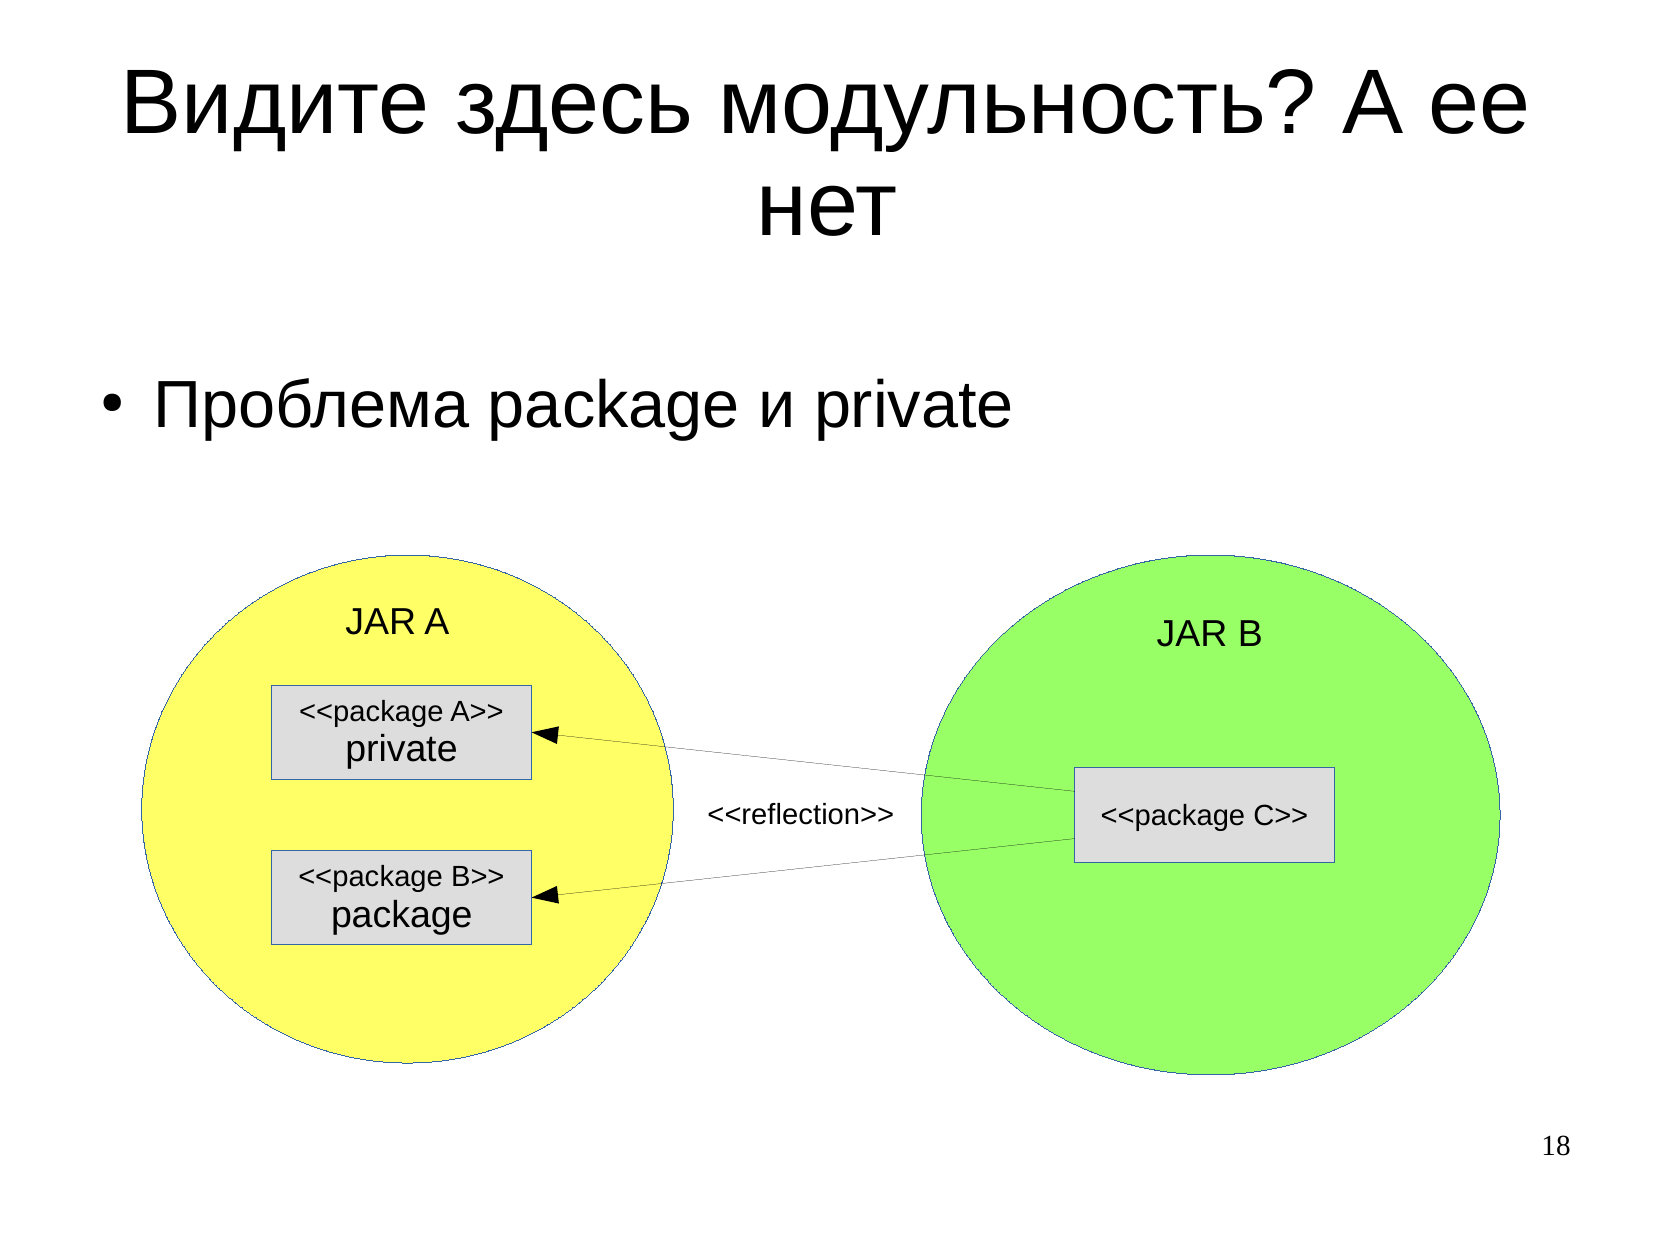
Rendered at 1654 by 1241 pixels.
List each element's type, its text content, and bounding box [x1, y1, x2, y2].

text_box JAR B [1141, 604, 1278, 662]
text_box <<reflection>> [692, 790, 910, 839]
text_box JAR A [330, 592, 465, 650]
text_box <<package A>> private [271, 685, 532, 780]
text_box [141, 555, 674, 1064]
text_box <<package C>> [1074, 767, 1335, 863]
text_box [921, 776, 1074, 854]
text_box <<package B>> package [271, 850, 532, 945]
text_box [924, 555, 1501, 1075]
title Видите здесь модульность? А ее нет [82, 49, 1571, 257]
list Проблема package и private [82, 366, 1571, 1087]
